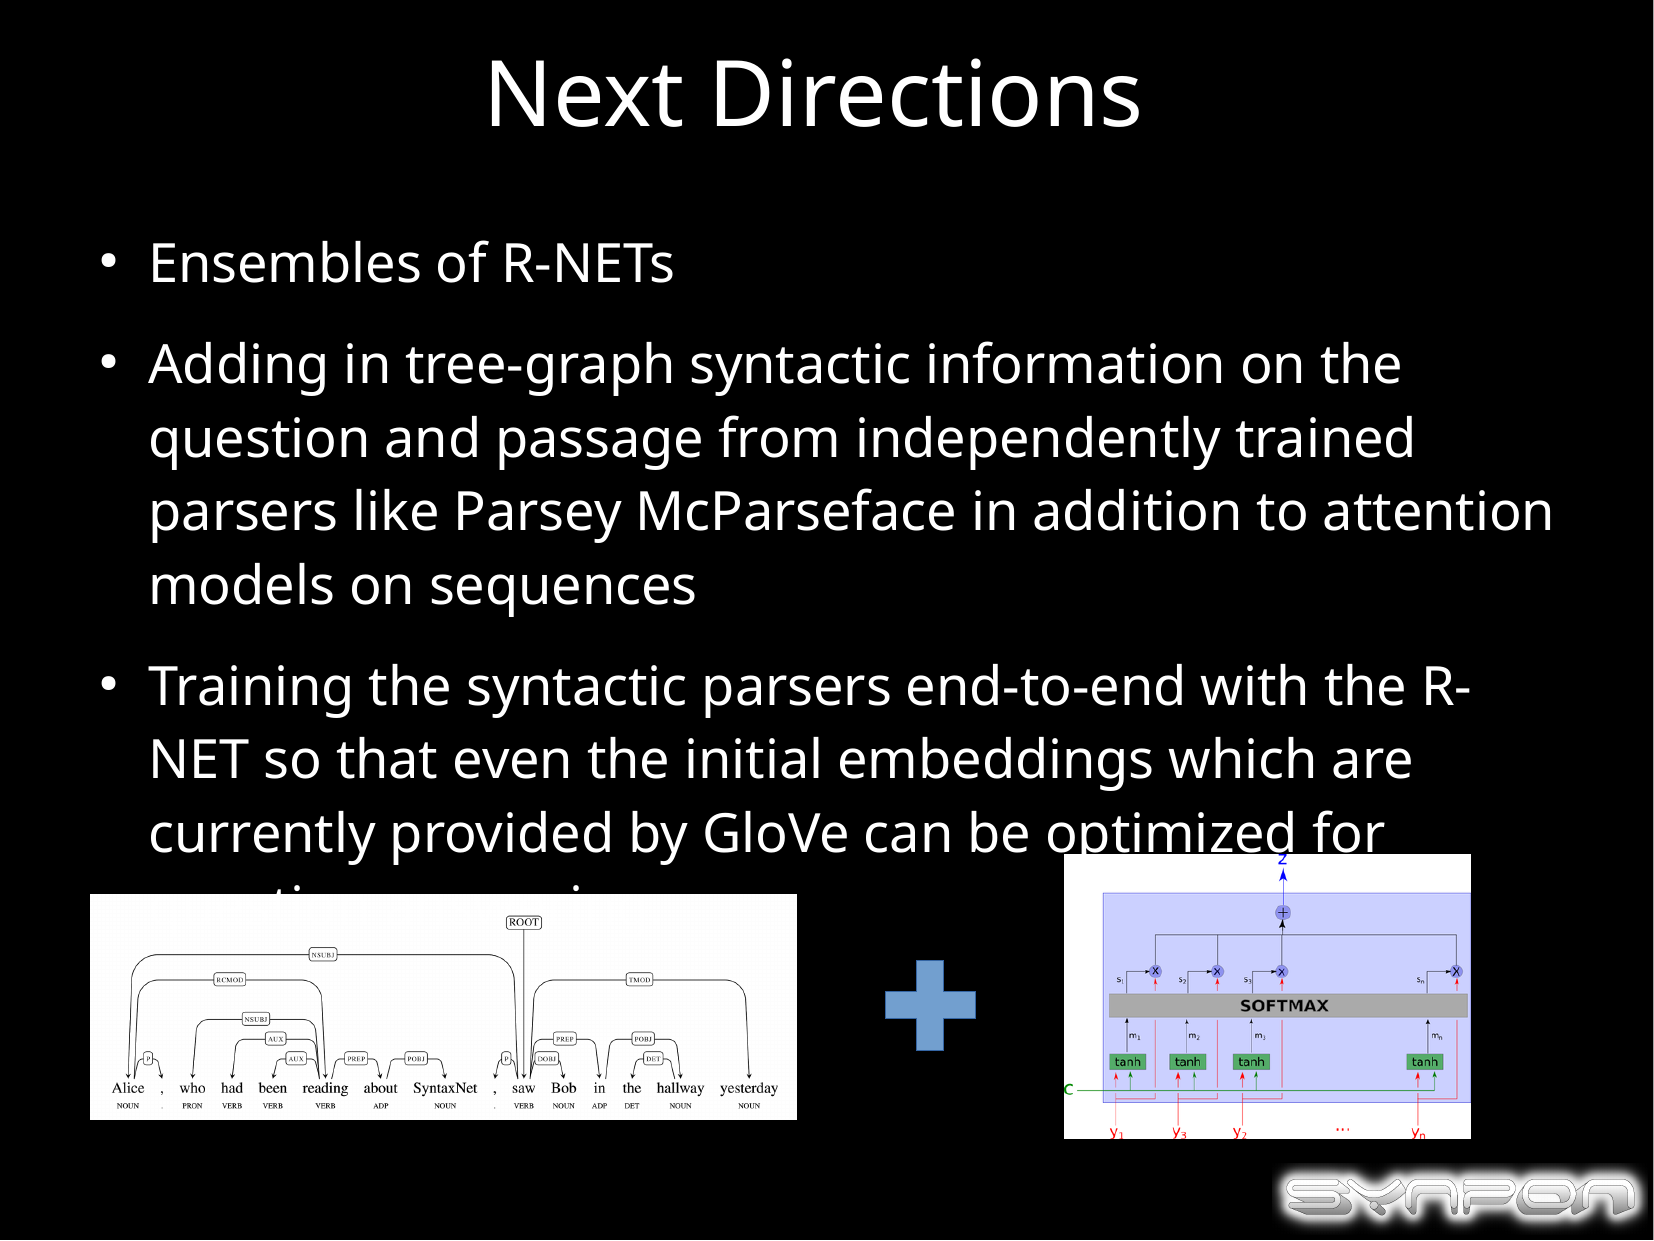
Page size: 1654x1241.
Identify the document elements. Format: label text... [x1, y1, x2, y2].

picture [1272, 1163, 1648, 1235]
title Next Directions [70, 0, 1559, 196]
text_box [885, 960, 976, 1051]
list Ensembles of R-NETs Adding in tree-graph syntactic information on the question and passage from independently trained parsers like Parsey McParseface in addition to attention models on sequences Training the syntactic parsers end-to-end with the R-NET so that even the initial embeddings which are currently provided by GloVe can be optimized for question answering. [82, 225, 1571, 945]
picture [90, 894, 797, 1120]
picture [1064, 854, 1471, 1139]
